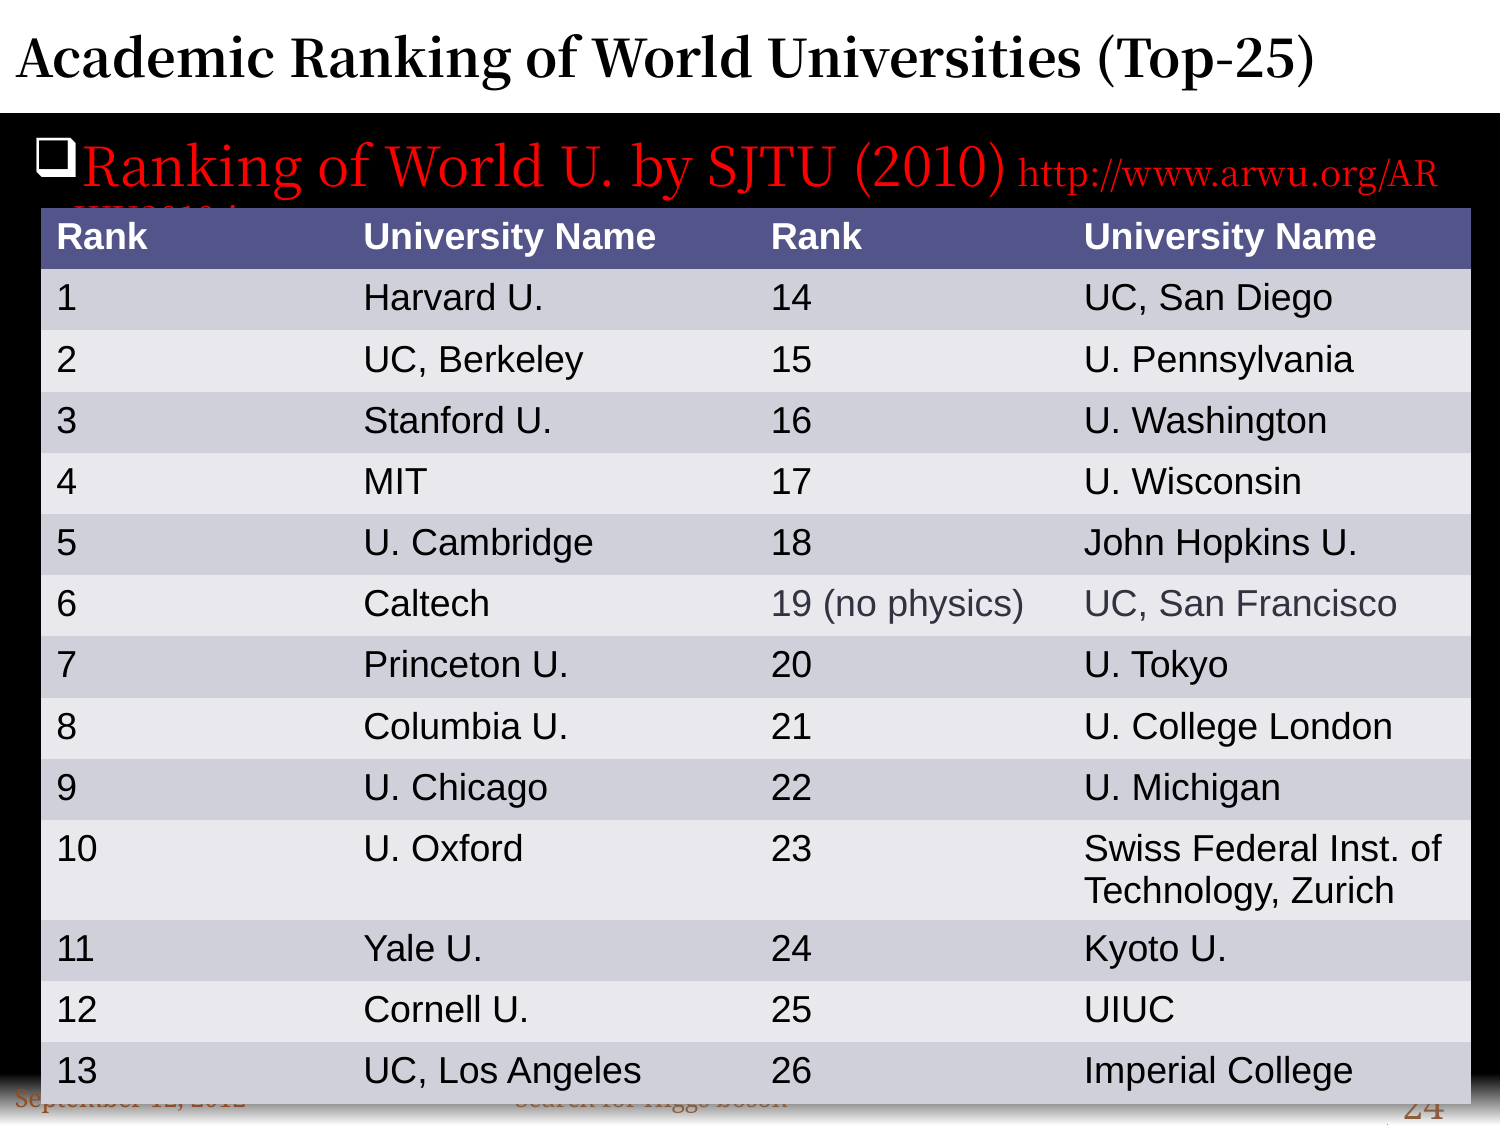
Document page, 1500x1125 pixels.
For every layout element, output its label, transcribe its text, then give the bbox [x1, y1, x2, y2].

table_cell 14 [756, 269, 1069, 330]
table_cell UIUC [1069, 981, 1471, 1042]
table_cell UC, Los Angeles [348, 1042, 756, 1104]
table_cell Harvard U. [348, 269, 756, 330]
table_cell U. Michigan [1069, 759, 1471, 820]
table_cell 8 [41, 698, 348, 759]
table_cell UC, Berkeley [348, 330, 756, 392]
table_cell Imperial College [1069, 1042, 1471, 1104]
table_cell Kyoto U. [1069, 920, 1471, 981]
table_cell 7 [41, 636, 348, 698]
table_header Rank [41, 208, 348, 269]
table_cell 1 [41, 269, 348, 330]
table_cell U. Oxford [348, 820, 756, 920]
slide_number September 12, 2012 [0, 1074, 500, 1125]
table_header University Name [348, 208, 756, 269]
table_cell Stanford U. [348, 392, 756, 453]
table_cell 5 [41, 514, 348, 575]
table_cell 23 [756, 820, 1069, 920]
table_cell 17 [756, 453, 1069, 514]
table_cell 12 [41, 981, 348, 1042]
table_cell 11 [41, 920, 348, 981]
table_cell U. College London [1069, 698, 1471, 759]
table_cell 18 [756, 514, 1069, 575]
table_cell UC, San Francisco [1069, 575, 1471, 636]
table_cell U. Cambridge [348, 514, 756, 575]
table_cell 24 [756, 920, 1069, 981]
table_header Rank [756, 208, 1069, 269]
table_cell U. Wisconsin [1069, 453, 1471, 514]
table_cell Swiss Federal Inst. of Technology, Zurich [1069, 820, 1471, 920]
table_cell 6 [41, 575, 348, 636]
table_cell John Hopkins U. [1069, 514, 1471, 575]
table_cell U. Washington [1069, 392, 1471, 453]
table_cell MIT [348, 453, 756, 514]
table_cell 20 [756, 636, 1069, 698]
table_cell 25 [756, 981, 1069, 1042]
table_cell 2 [41, 330, 348, 392]
footer Search for Higgs boson [500, 1104, 1387, 1125]
table_cell 9 [41, 759, 348, 820]
table_cell 4 [41, 453, 348, 514]
table_cell U. Chicago [348, 759, 756, 820]
list Ranking of World U. by SJTU (2010) http://www.arwu.org/ARWU2010.jsp [0, 125, 1475, 1063]
table_cell 3 [41, 392, 348, 453]
table_cell 16 [756, 392, 1069, 453]
table_cell Yale U. [348, 920, 756, 981]
table_cell 26 [756, 1042, 1069, 1104]
table_cell 13 [41, 1042, 348, 1104]
title Academic Ranking of World Universities (Top-25) [0, 0, 1500, 113]
table_cell 15 [756, 330, 1069, 392]
table_cell UC, San Diego [1069, 269, 1471, 330]
table_cell 22 [756, 759, 1069, 820]
table_cell Columbia U. [348, 698, 756, 759]
table_cell U. Tokyo [1069, 636, 1471, 698]
table_cell U. Pennsylvania [1069, 330, 1471, 392]
table_cell 19 (no physics) [756, 575, 1069, 636]
table_cell Princeton U. [348, 636, 756, 698]
table_cell Caltech [348, 575, 756, 636]
slide_number <number> [1387, 1074, 1500, 1125]
table_cell 10 [41, 820, 348, 920]
table_header University Name [1069, 208, 1471, 269]
table_cell Cornell U. [348, 981, 756, 1042]
table_cell 21 [756, 698, 1069, 759]
